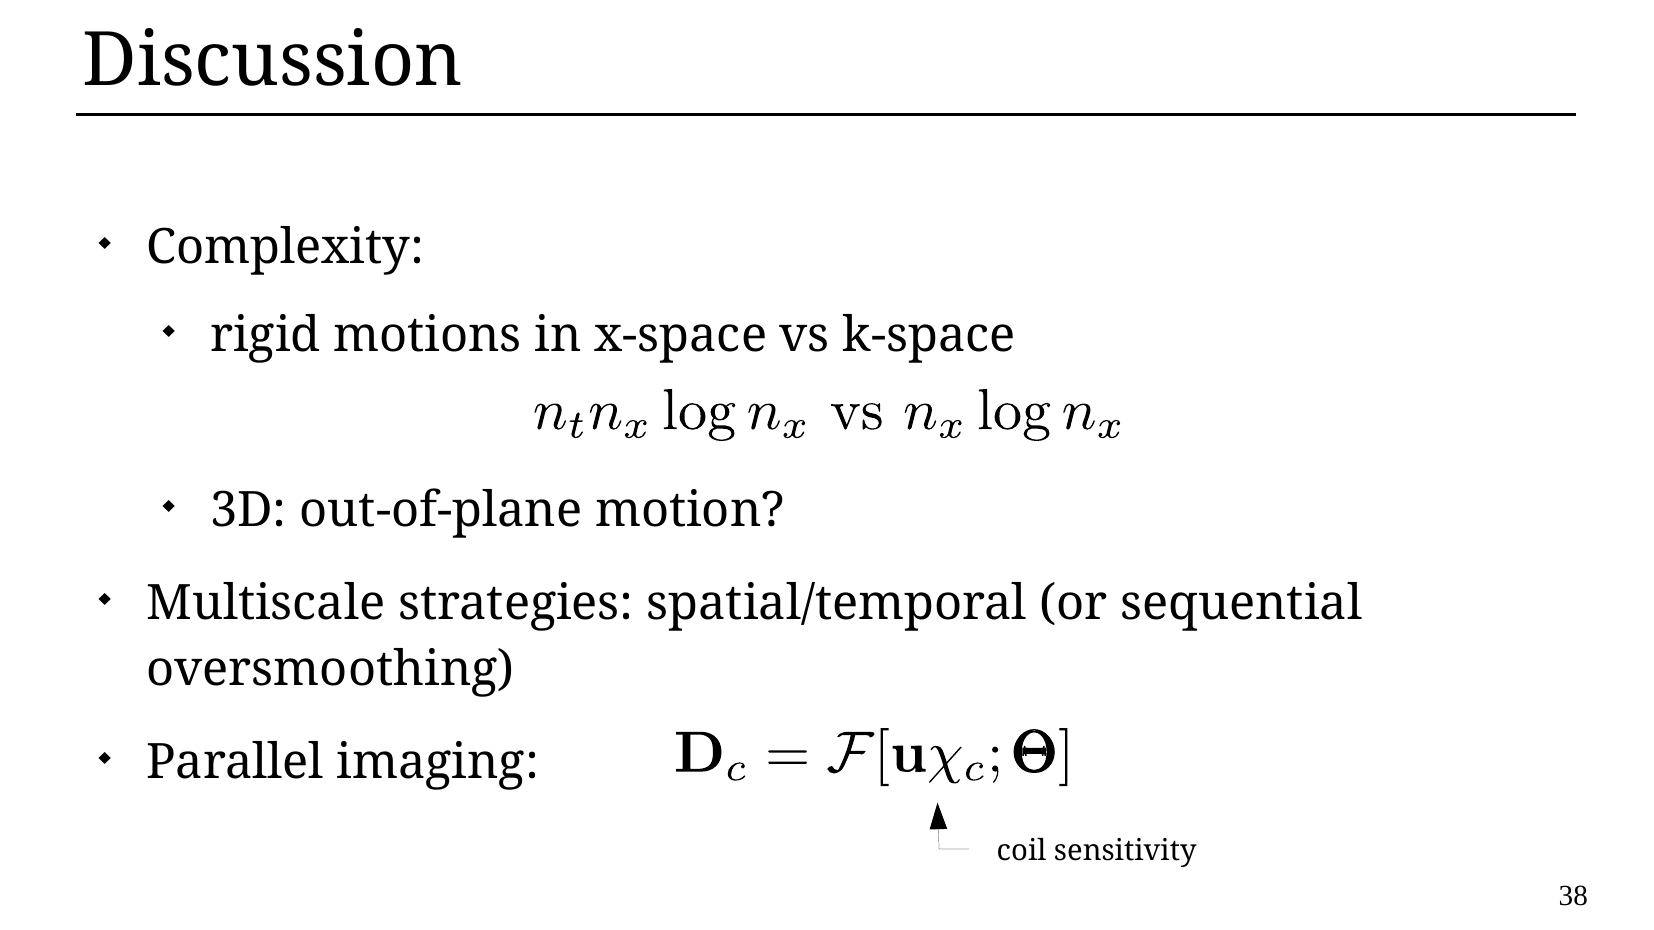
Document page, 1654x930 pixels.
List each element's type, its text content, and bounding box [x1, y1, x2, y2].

picture [532, 388, 1121, 442]
title Discussion [82, 7, 1571, 105]
text_box coil sensitivity [969, 821, 1225, 871]
picture [671, 725, 1070, 789]
list Complexity: rigid motions in x-space vs k-space 3D: out-of-plane motion? Multiscale strategies: spatial/temporal (or sequential oversmoothing) Parallel imaging: [82, 211, 1571, 793]
